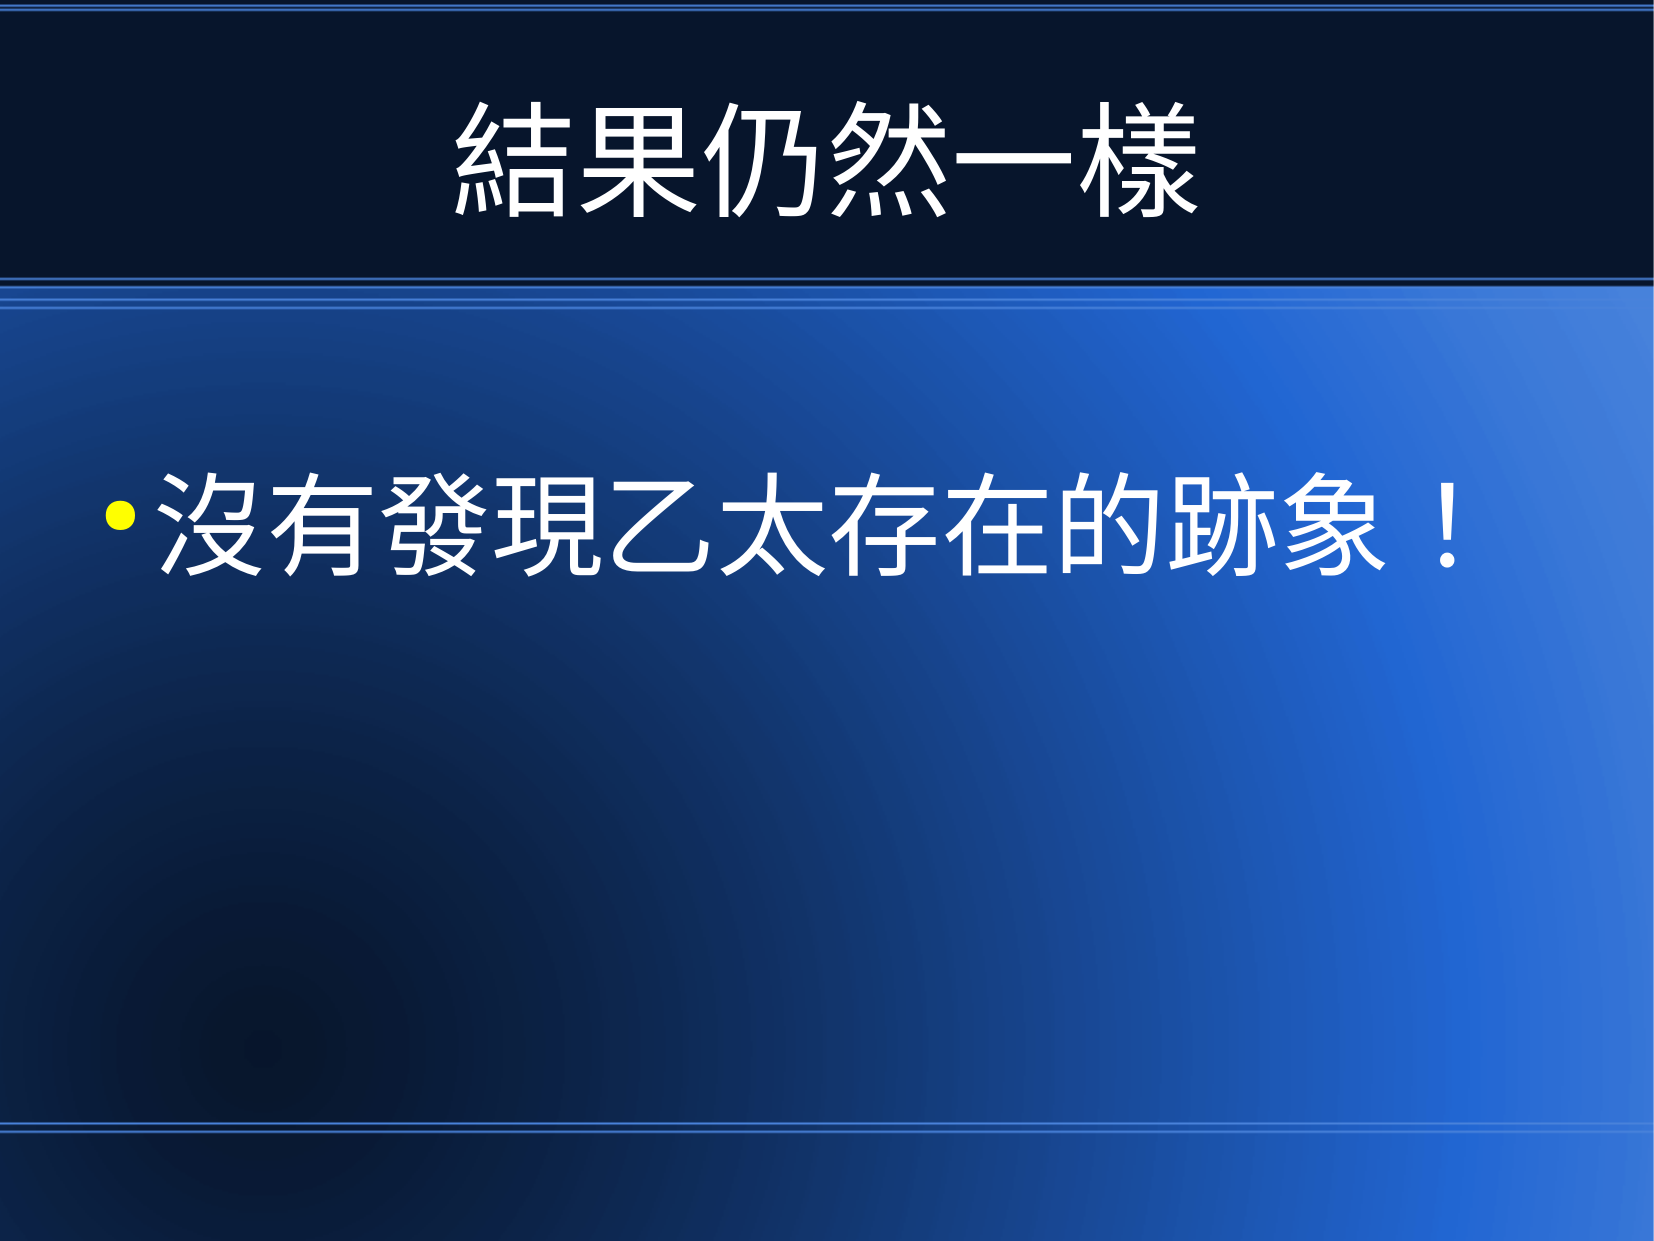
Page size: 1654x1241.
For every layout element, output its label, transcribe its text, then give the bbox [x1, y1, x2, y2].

title 結果仍然一樣 [82, 49, 1571, 257]
list 沒有發現乙太存在的跡象！ [82, 355, 1571, 1241]
picture [0, 0, 1654, 1241]
